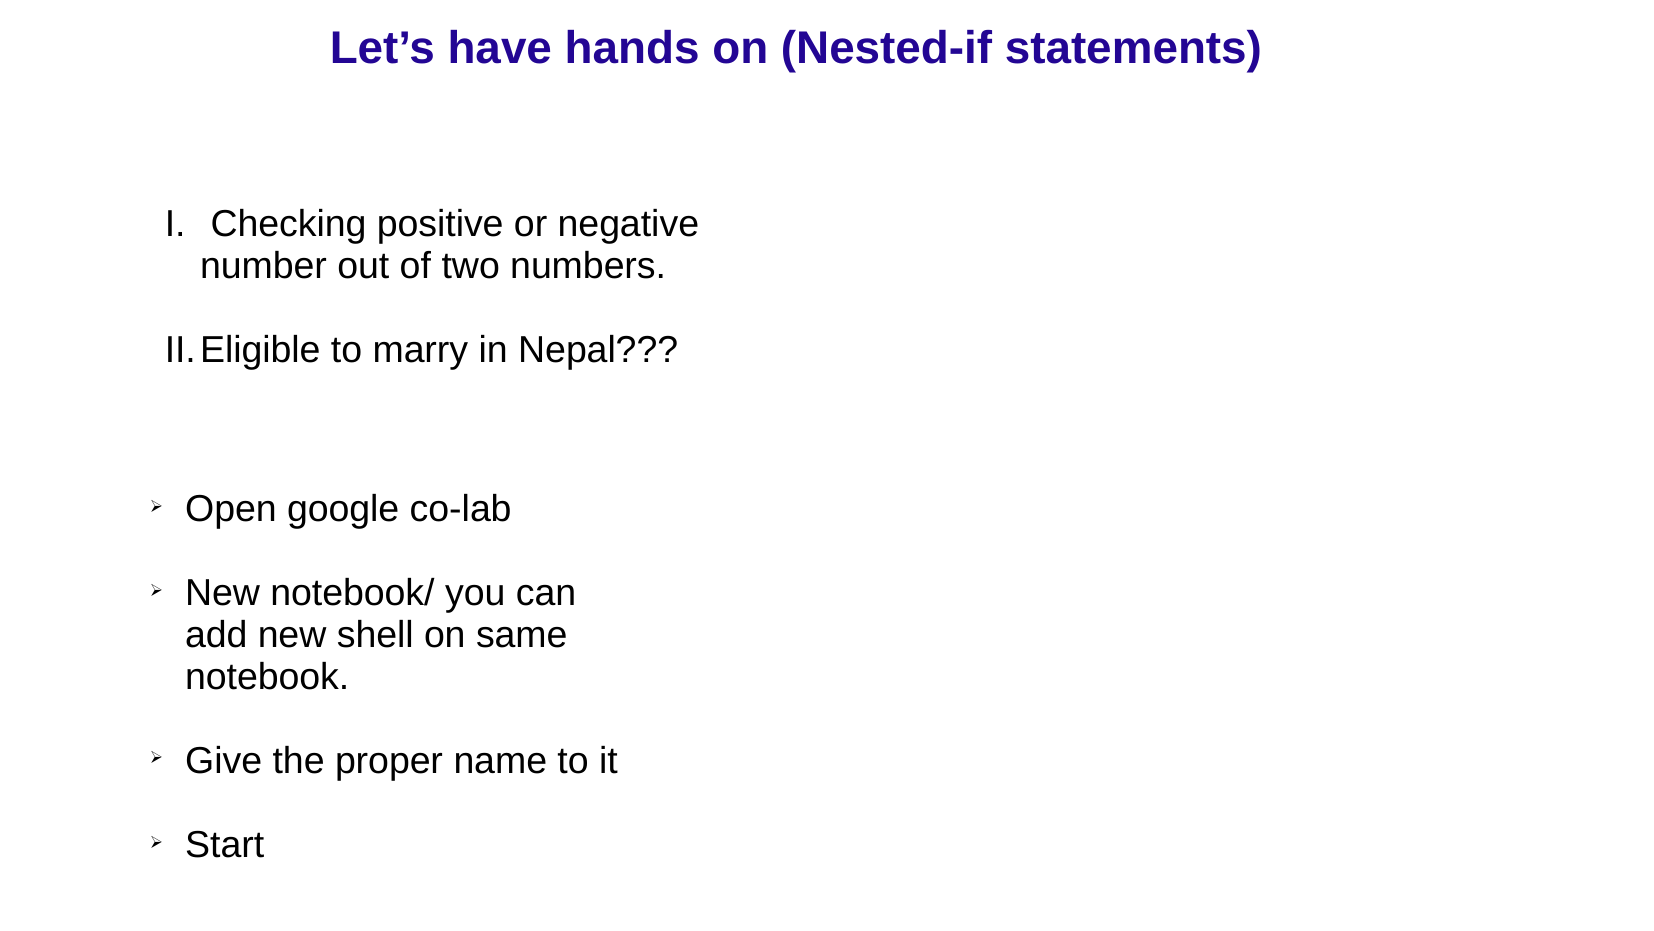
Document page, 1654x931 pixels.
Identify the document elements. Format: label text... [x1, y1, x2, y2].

text_box Let’s have hands on (Nested-if statements) [315, 15, 1306, 133]
text_box Checking positive or negative number out of two numbers. Eligible to marry in Nepal??? [150, 153, 841, 421]
text_box Open google co-lab New notebook/ you can add new shell on same notebook. Give the proper name to it Start [135, 480, 646, 873]
